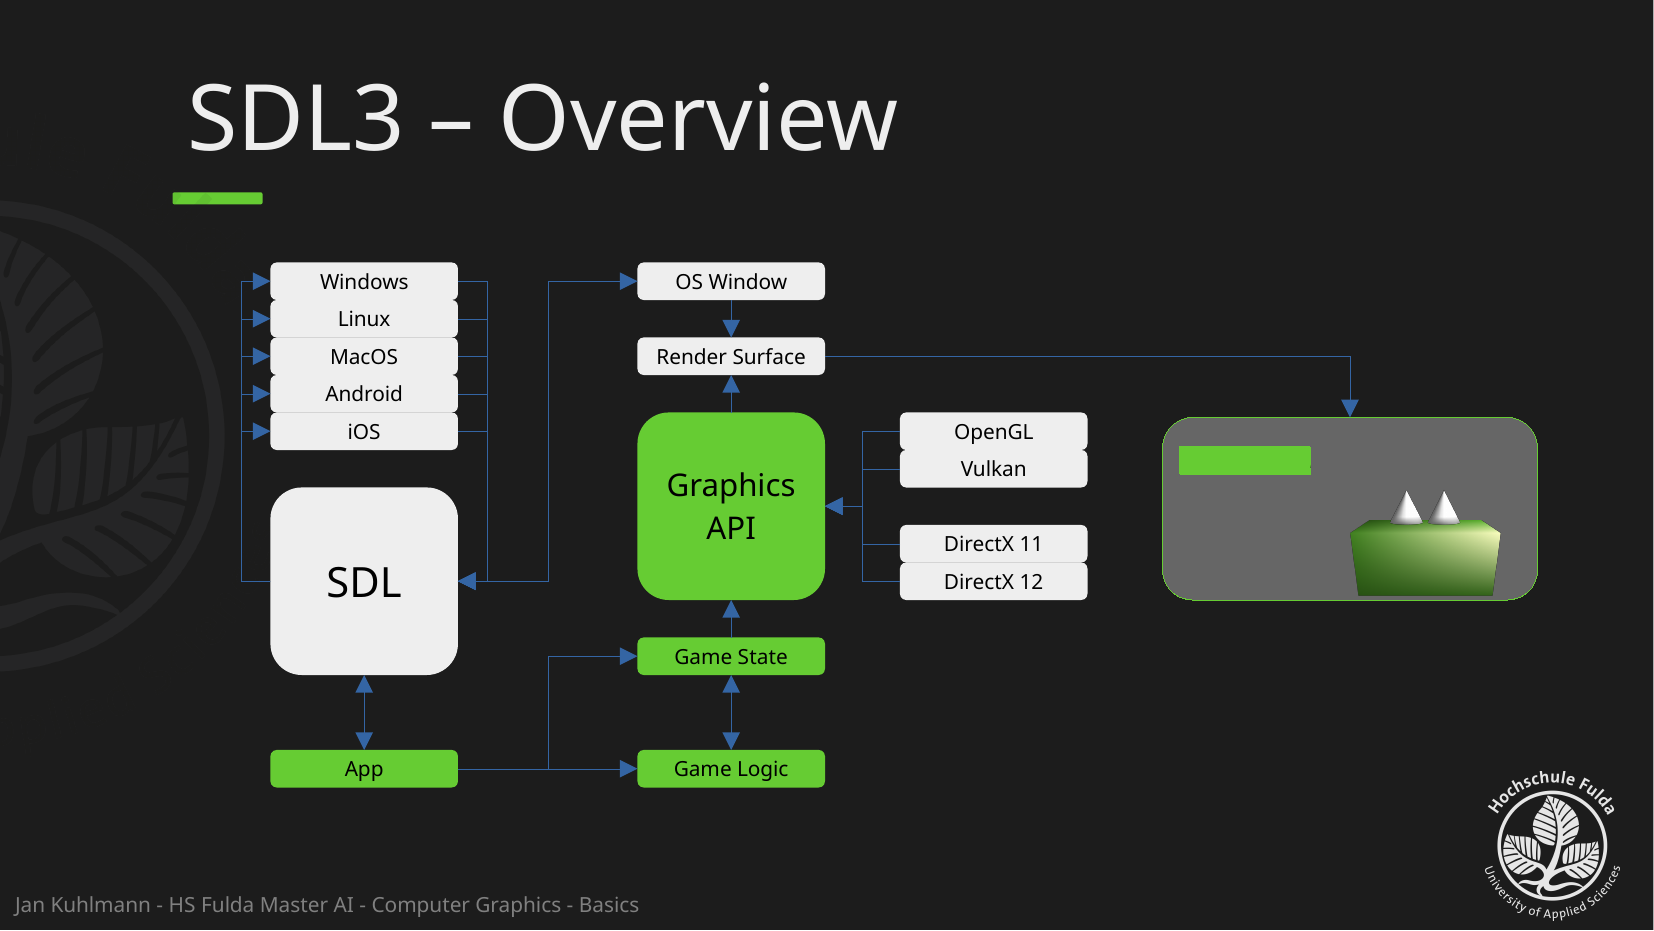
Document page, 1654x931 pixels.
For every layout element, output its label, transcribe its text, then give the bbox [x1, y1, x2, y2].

title SDL3 – Overview [187, 37, 1571, 193]
text_box Render Surface [637, 337, 826, 376]
text_box [1162, 417, 1538, 601]
text_box Vulkan [899, 449, 1088, 488]
text_box MacOS [270, 337, 458, 375]
text_box DirectX 12 [899, 562, 1088, 601]
text_box Game Logic [637, 749, 826, 788]
text_box Quest: Go to A [1162, 440, 1463, 479]
picture [1485, 771, 1620, 921]
text_box Android [270, 374, 458, 412]
text_box App [270, 749, 458, 788]
text_box OS Window [637, 262, 826, 301]
text_box DirectX 11 [899, 524, 1088, 562]
text_box Windows [270, 262, 458, 300]
text_box Game State [637, 637, 826, 676]
text_box Graphics API [637, 412, 826, 601]
text_box OpenGL [899, 412, 1088, 450]
text_box iOS [270, 412, 458, 451]
text_box SDL [270, 487, 458, 676]
text_box Linux [270, 299, 458, 337]
